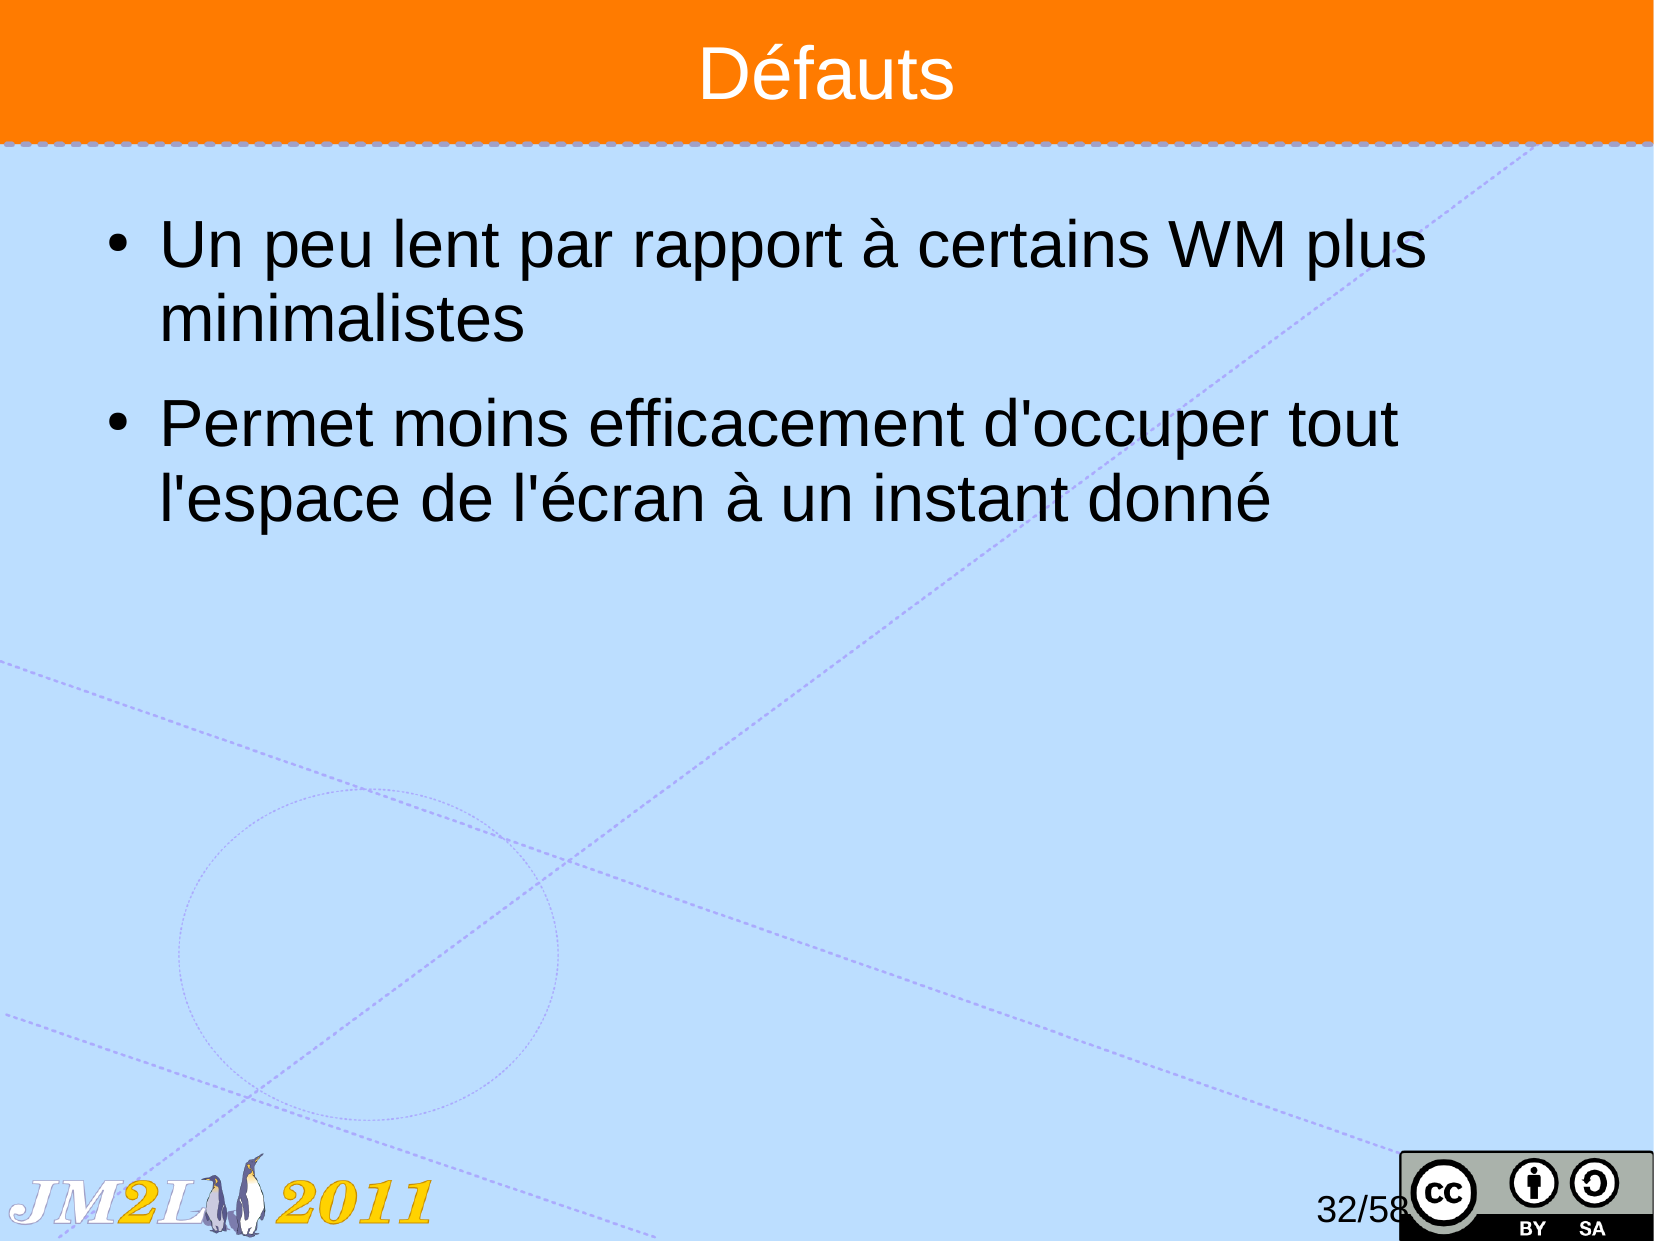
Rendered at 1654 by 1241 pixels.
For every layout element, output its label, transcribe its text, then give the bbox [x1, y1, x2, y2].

title Défauts [29, 0, 1625, 148]
picture [0, 0, 1654, 1241]
list Un peu lent par rapport à certains WM plus minimalistes Permet moins efficacement d'occuper tout l'espace de l'écran à un instant donné [88, 206, 1577, 1026]
